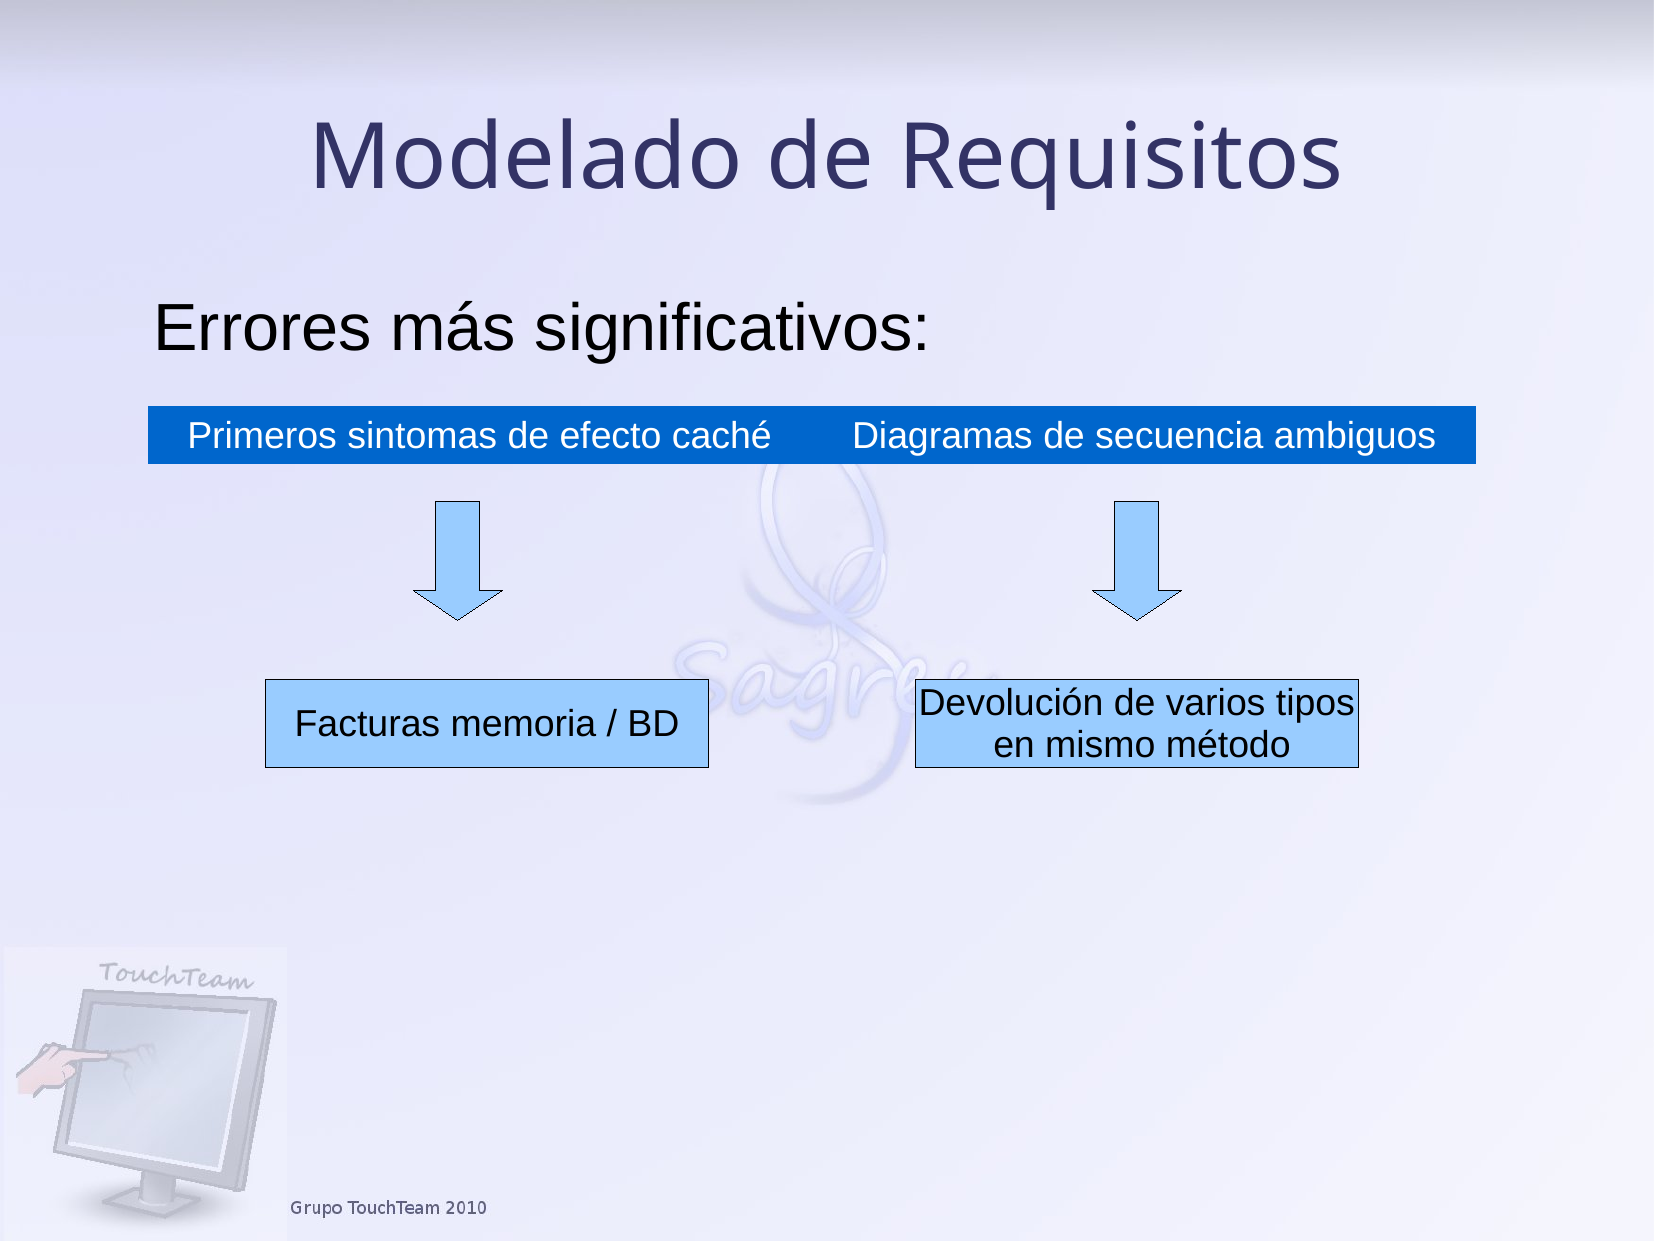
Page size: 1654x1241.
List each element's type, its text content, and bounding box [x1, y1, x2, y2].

text_box Devolución de varios tipos en mismo método [915, 679, 1359, 768]
list Errores más significativos: [82, 290, 1571, 1094]
text_box [1092, 501, 1182, 621]
text_box [413, 501, 503, 621]
table_header Diagramas de secuencia ambiguos [812, 406, 1476, 464]
title Modelado de Requisitos [82, 56, 1571, 250]
table_header Primeros sintomas de efecto caché [148, 406, 812, 464]
picture [0, 0, 1654, 1241]
text_box Facturas memoria / BD [265, 679, 709, 768]
